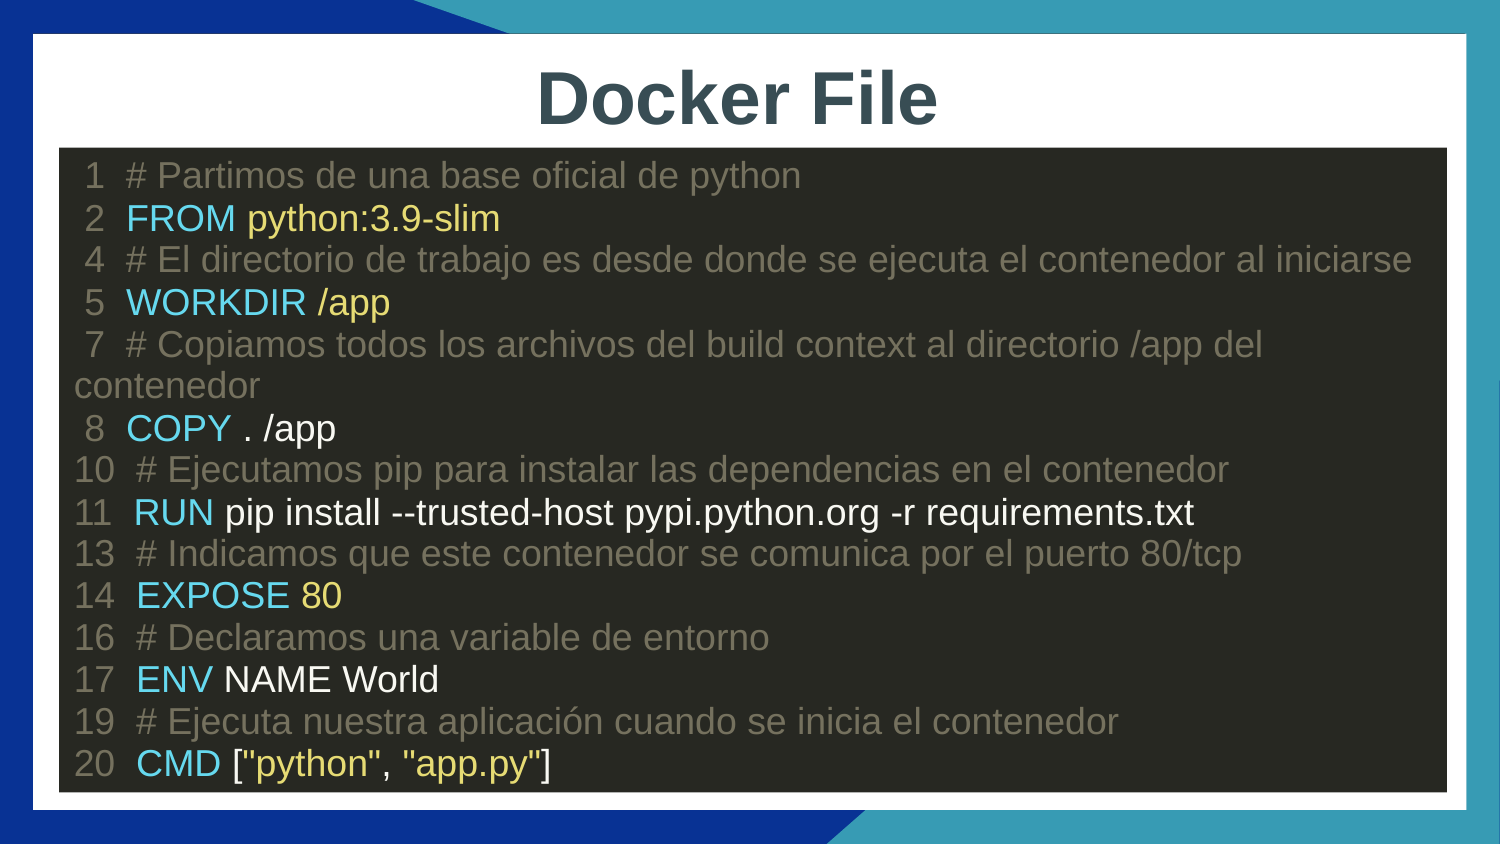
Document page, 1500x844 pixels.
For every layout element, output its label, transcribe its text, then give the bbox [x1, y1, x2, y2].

text_box 1 # Partimos de una base oficial de python 2 FROM python:3.9-slim 4 # El directorio de trabajo es desde donde se ejecuta el contenedor al iniciarse 5 WORKDIR /app 7 # Copiamos todos los archivos del build context al directorio /app del contenedor 8 COPY . /app 10 # Ejecutamos pip para instalar las dependencias en el contenedor 11 RUN pip install --trusted-host pypi.python.org -r requirements.txt 13 # Indicamos que este contenedor se comunica por el puerto 80/tcp 14 EXPOSE 80 16 # Declaramos una variable de entorno 17 ENV NAME World 19 # Ejecuta nuestra aplicación cuando se inicia el contenedor 20 CMD ["python", "app.py"] [59, 147, 1447, 793]
text_box Docker File [29, 48, 1447, 190]
